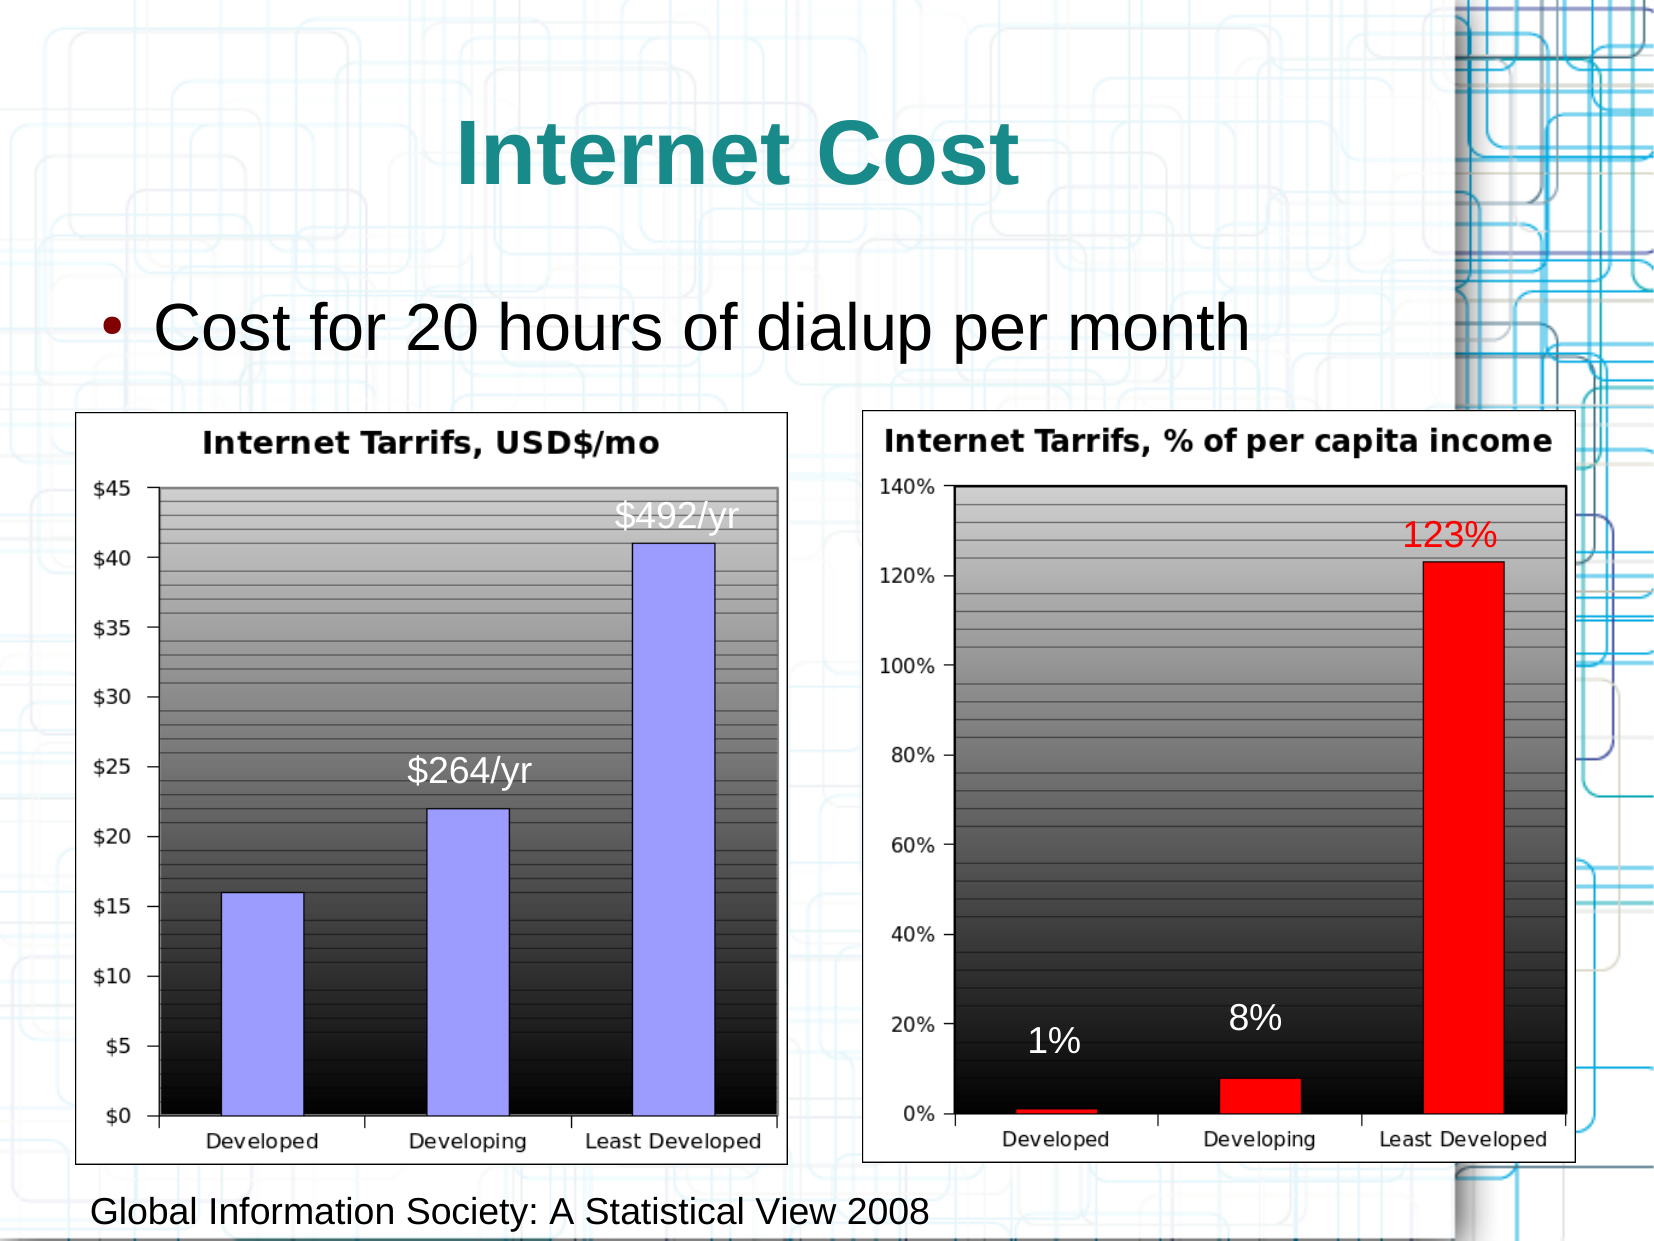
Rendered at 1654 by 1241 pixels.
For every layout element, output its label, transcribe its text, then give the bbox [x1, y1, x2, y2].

text_box 1% [1012, 1012, 1126, 1070]
picture [0, 0, 1654, 1241]
list Cost for 20 hours of dialup per month [82, 290, 1418, 1094]
text_box 123% [1387, 505, 1576, 563]
title Internet Cost [59, 56, 1418, 250]
text_box Global Information Society: A Statistical View 2008 [75, 1183, 1013, 1241]
text_box $264/yr [392, 742, 581, 800]
text_box $492/yr [600, 487, 788, 545]
